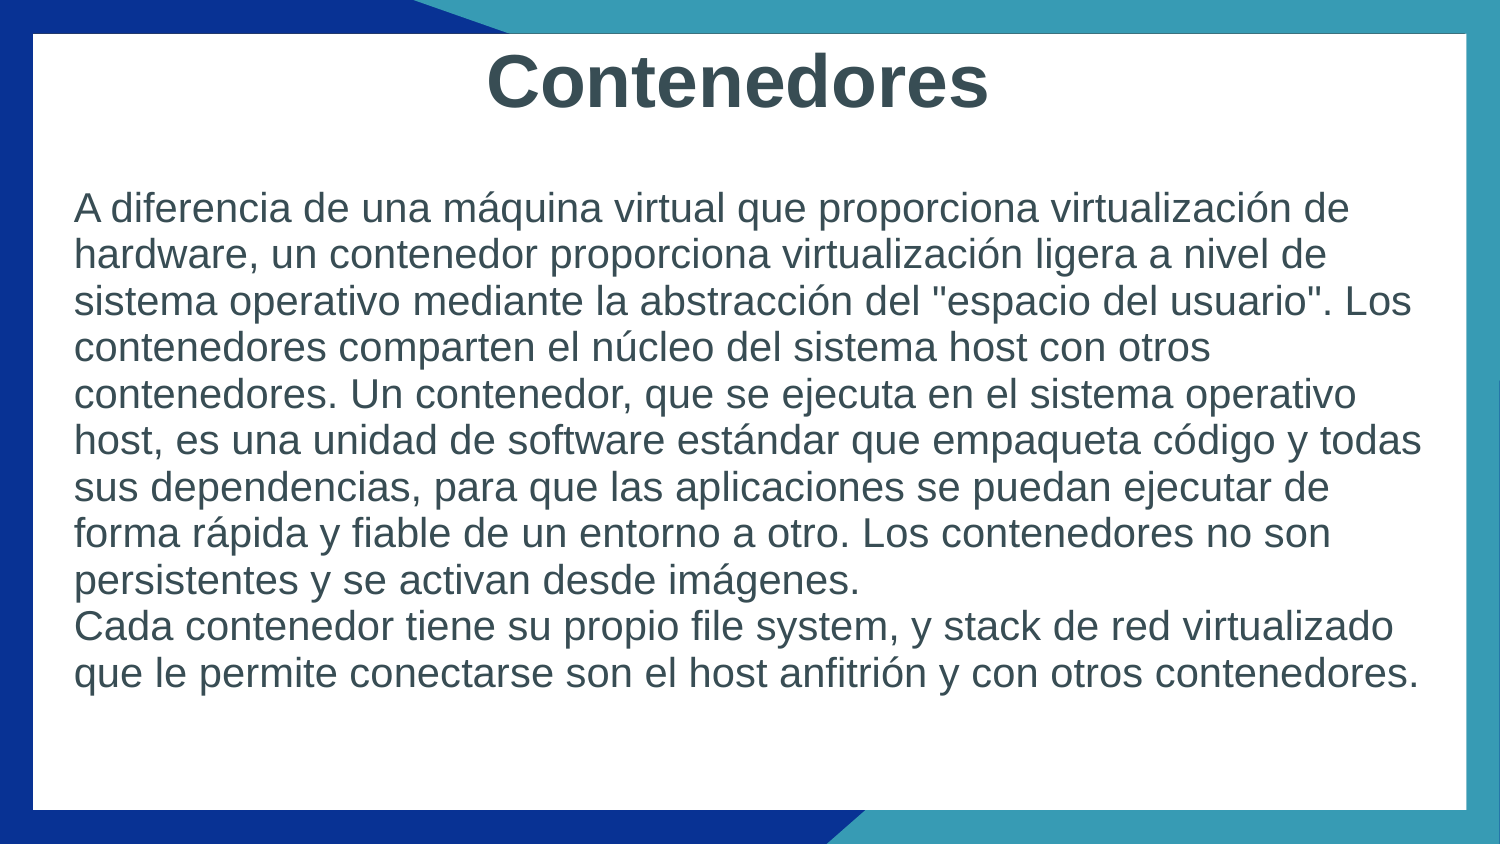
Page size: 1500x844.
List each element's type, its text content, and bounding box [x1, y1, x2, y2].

text_box Contenedores [29, 31, 1447, 131]
text_box A diferencia de una máquina virtual que proporciona virtualización de hardware, un contenedor proporciona virtualización ligera a nivel de sistema operativo mediante la abstracción del "espacio del usuario". Los contenedores comparten el núcleo del sistema host con otros contenedores. Un contenedor, que se ejecuta en el sistema operativo host, es una unidad de software estándar que empaqueta código y todas sus dependencias, para que las aplicaciones se puedan ejecutar de forma rápida y fiable de un entorno a otro. Los contenedores no son persistentes y se activan desde imágenes. Cada contenedor tiene su propio file system, y stack de red virtualizado que le permite conectarse son el host anfitrión y con otros contenedores. [59, 177, 1447, 704]
